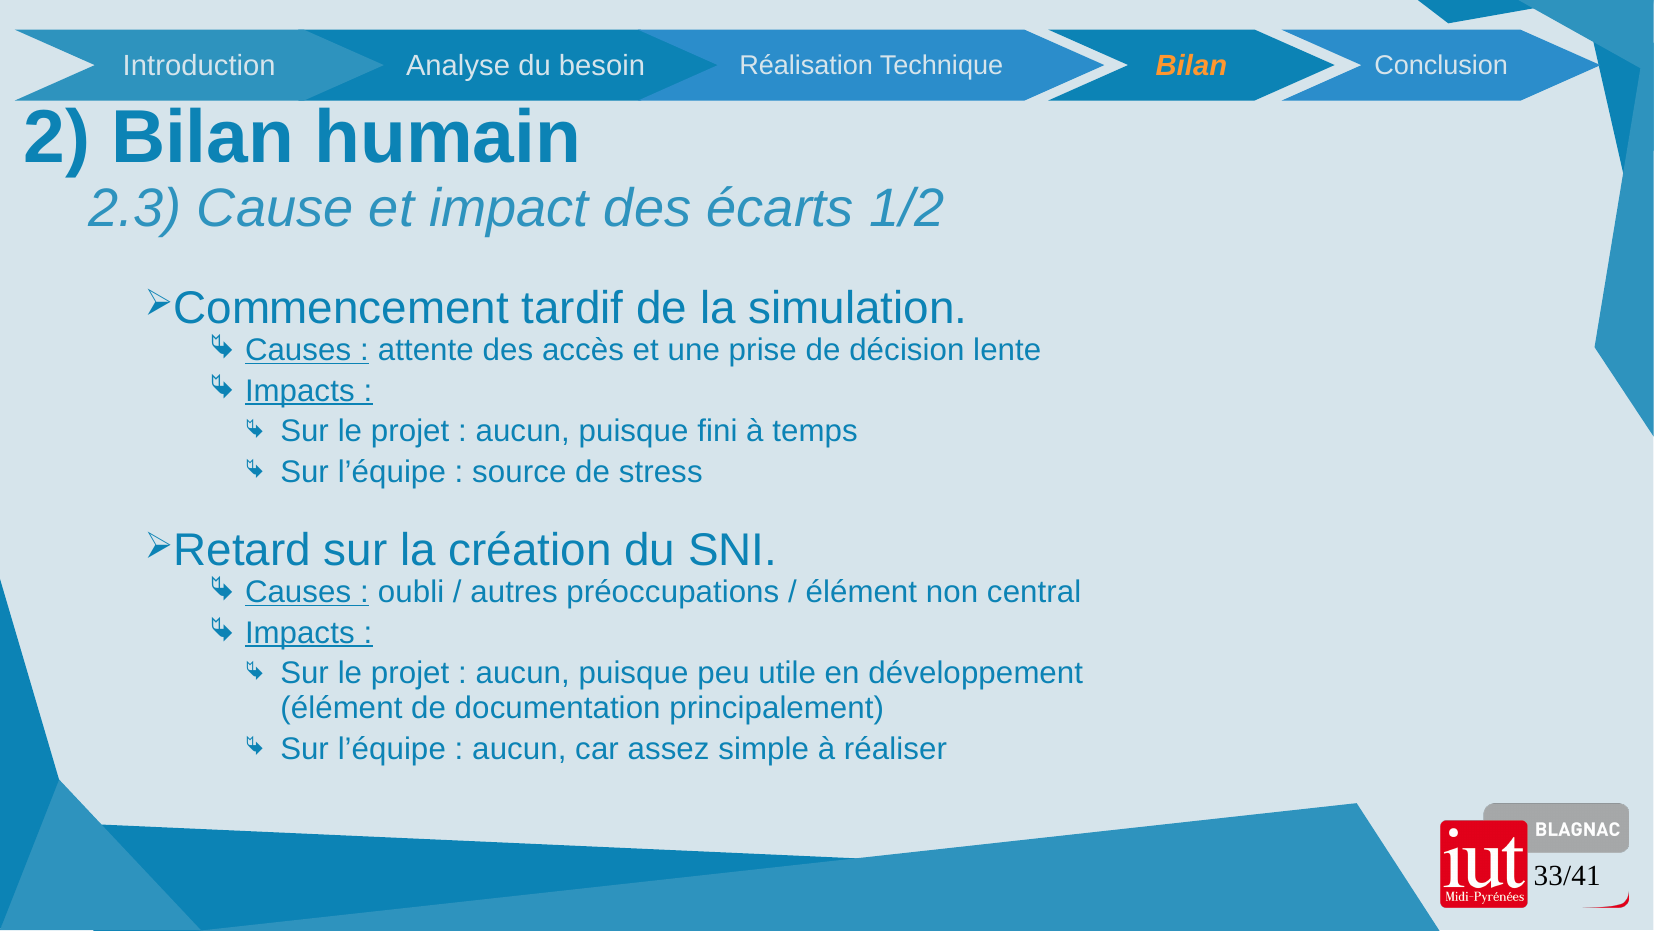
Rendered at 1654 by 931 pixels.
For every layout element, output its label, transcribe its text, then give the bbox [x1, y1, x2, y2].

text_box Bilan [1048, 29, 1335, 94]
text_box Causes : oubli / autres préoccupations / élément non central Impacts : Sur le projet : aucun, puisque peu utile en développement (élément de documentation principalement) Sur l’équipe : aucun, car assez simple à réaliser [194, 567, 1158, 774]
text_box Analyse du besoin [305, 29, 715, 94]
title 2.3) Cause et impact des écarts 1/2 [88, 177, 1388, 238]
text_box Conclusion [1281, 29, 1601, 101]
text_box Causes : attente des accès et une prise de décision lente Impacts : Sur le projet : aucun, puisque fini à temps Sur l’équipe : source de stress [194, 324, 1158, 497]
text_box Commencement tardif de la simulation. [129, 274, 1607, 341]
picture [1440, 803, 1629, 908]
text_box Introduction [14, 29, 384, 94]
text_box Retard sur la création du SNI. [129, 516, 1111, 583]
text_box Réalisation Technique [637, 29, 1105, 94]
title 2) Bilan humain [23, 94, 1512, 179]
